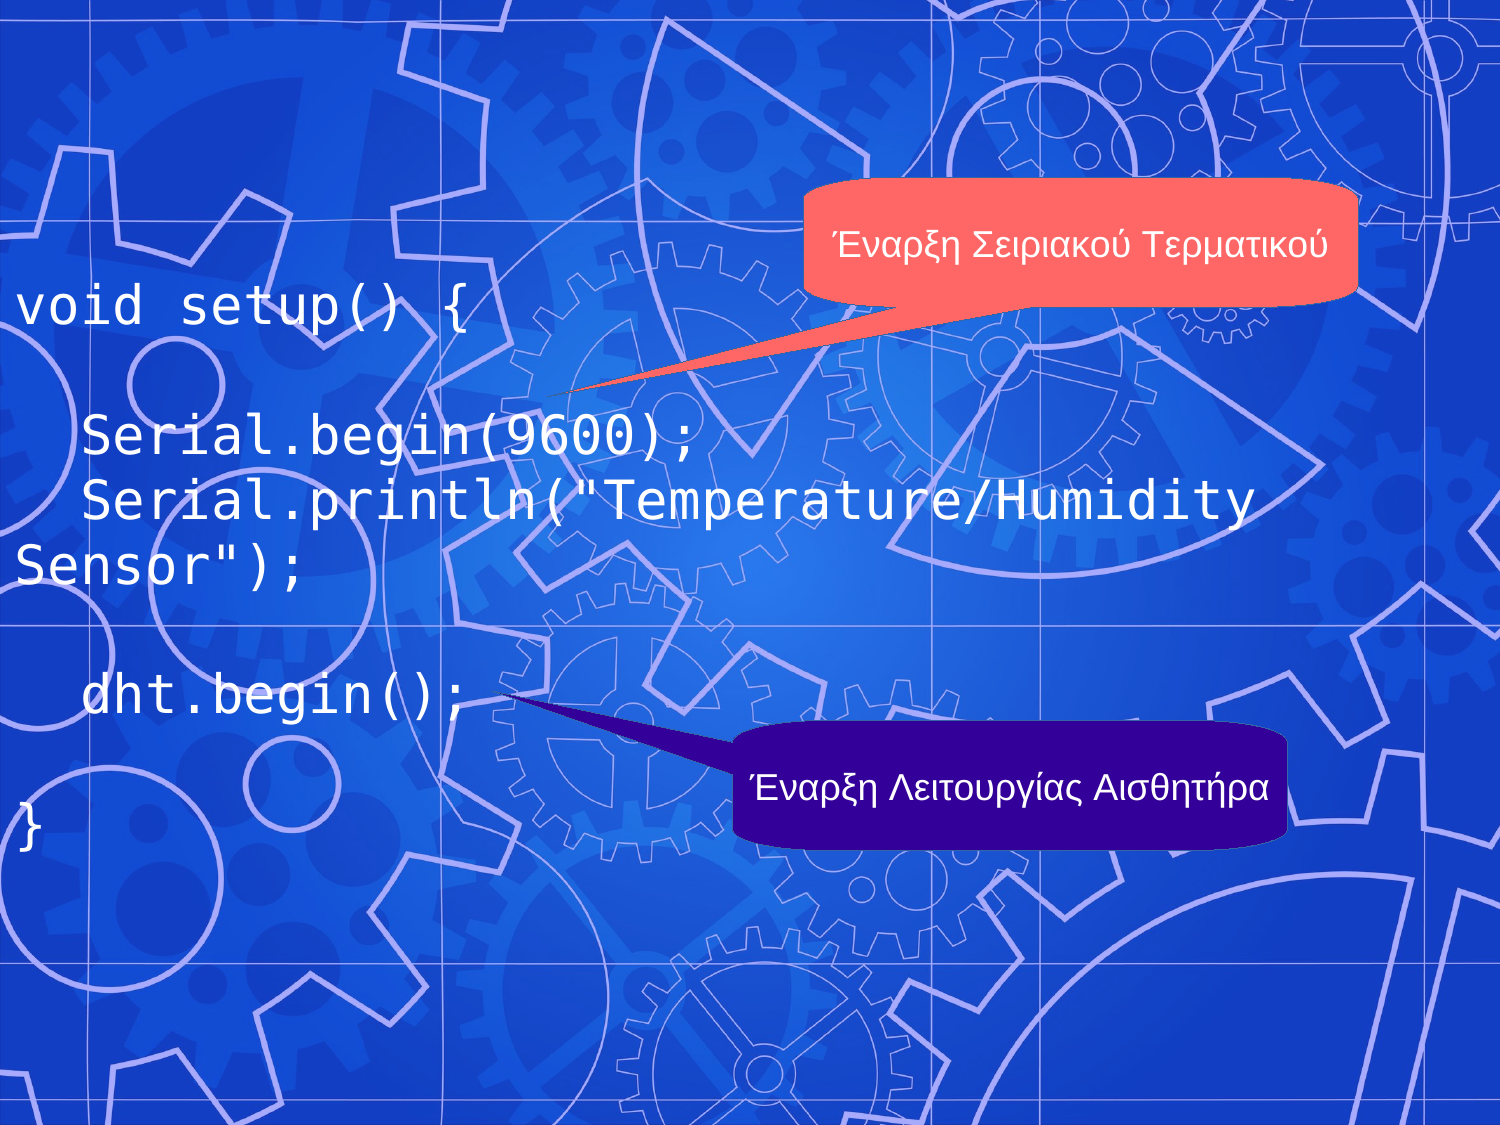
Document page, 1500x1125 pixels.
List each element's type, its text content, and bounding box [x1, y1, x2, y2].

text_box void setup() { Serial.begin(9600); Serial.println("Temperature/Humidity Sensor"); dht.begin(); } [0, 262, 1465, 863]
text_box Έναρξη Σειριακού Τερματικού [546, 177, 1359, 397]
picture [0, 0, 1500, 1125]
text_box Έναρξη Λειτουργίας Αισθητήρα [491, 690, 1288, 851]
